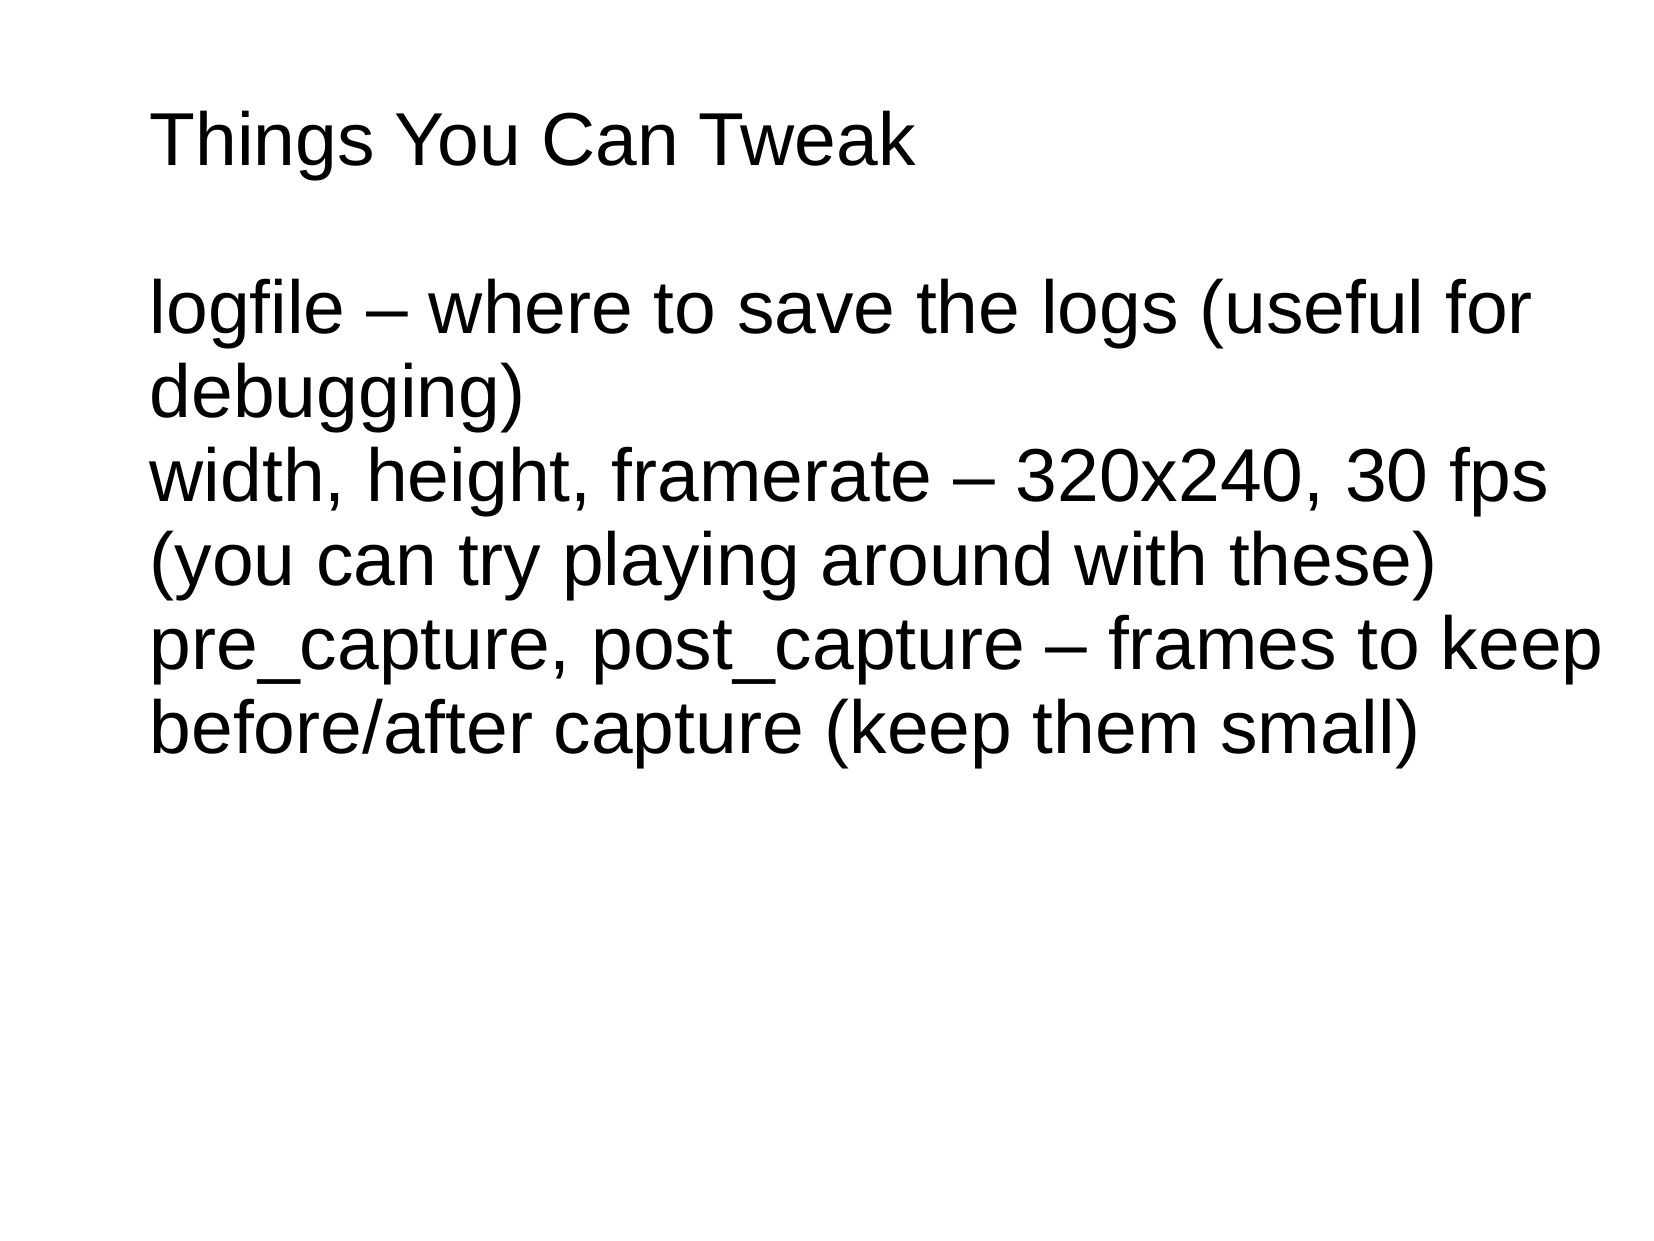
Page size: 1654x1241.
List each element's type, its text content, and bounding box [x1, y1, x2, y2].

text_box Things You Can Tweak logfile – where to save the logs (useful for debugging) width, height, framerate – 320x240, 30 fps (you can try playing around with these) pre_capture, post_capture – frames to keep before/after capture (keep them small) [135, 90, 1620, 1212]
